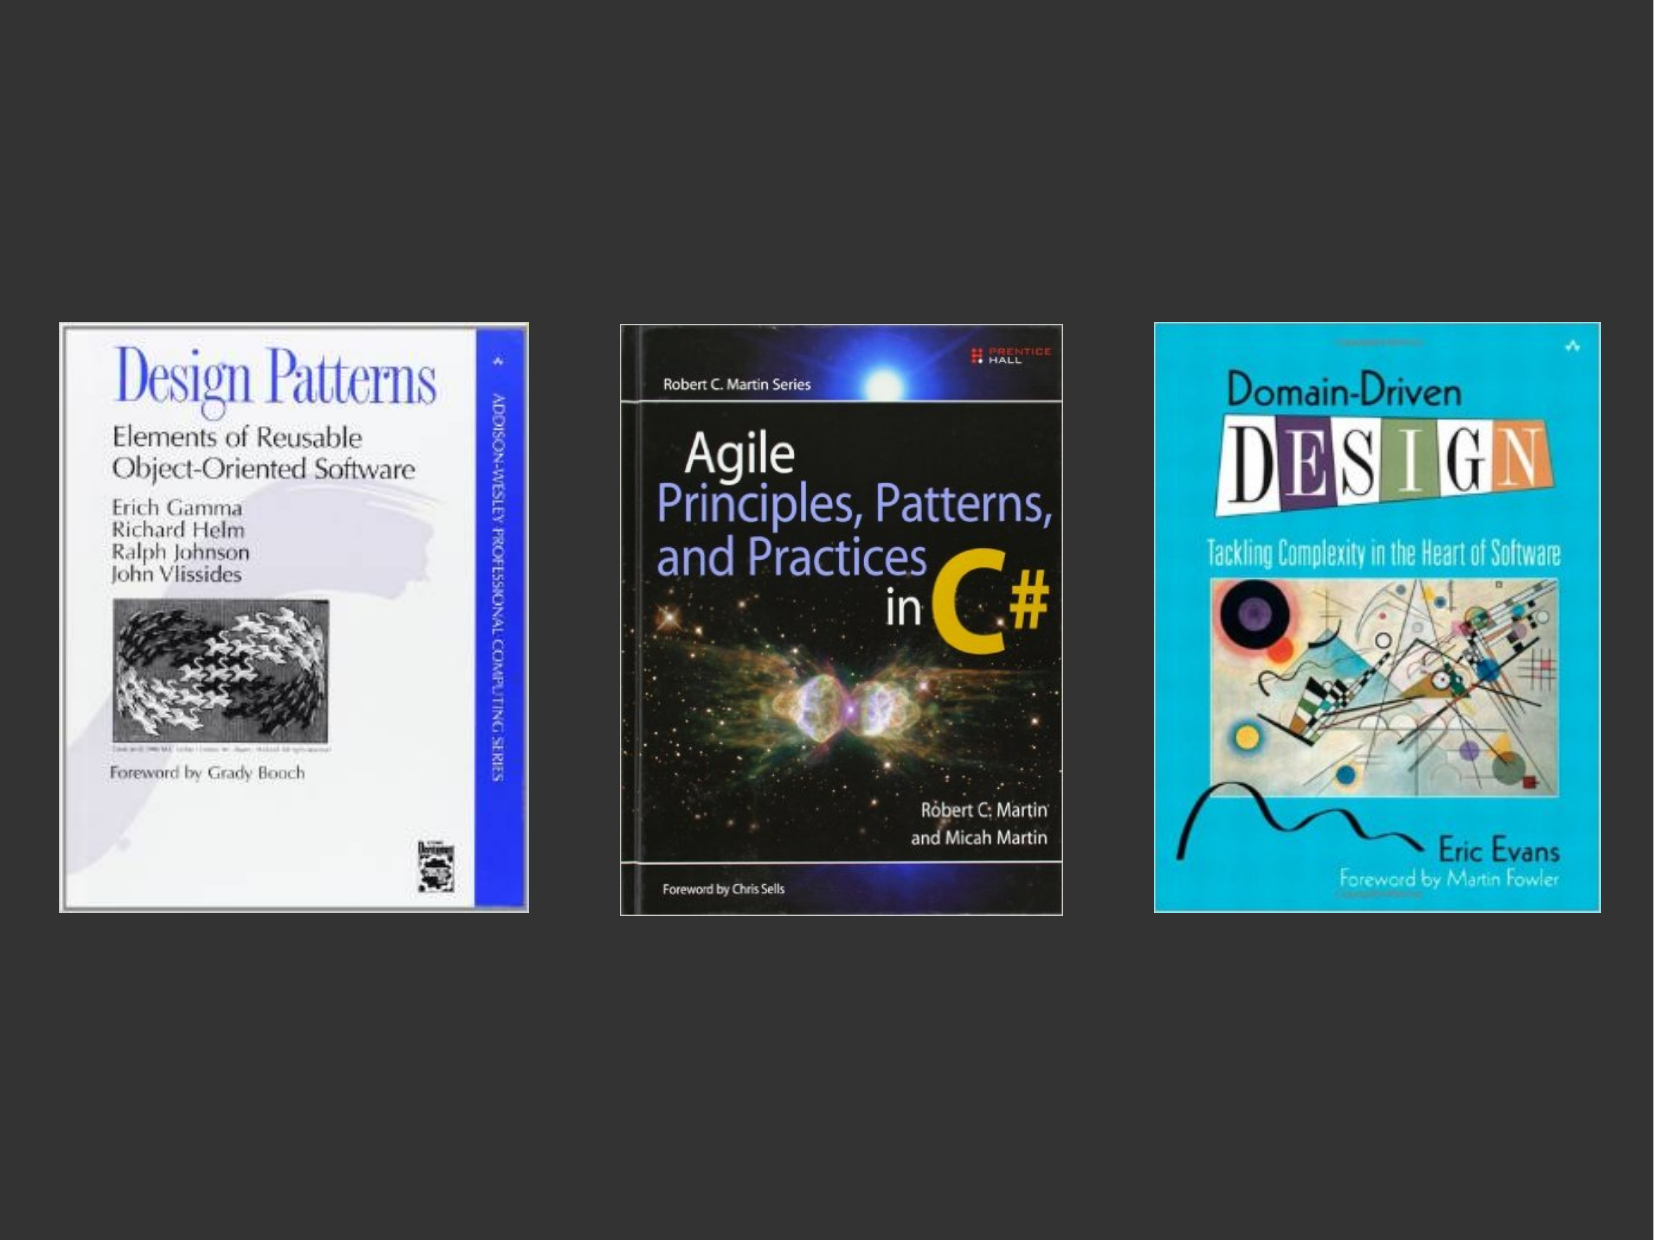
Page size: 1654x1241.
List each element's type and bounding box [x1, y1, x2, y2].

picture [620, 324, 1063, 916]
picture [1154, 322, 1601, 913]
picture [59, 322, 529, 913]
